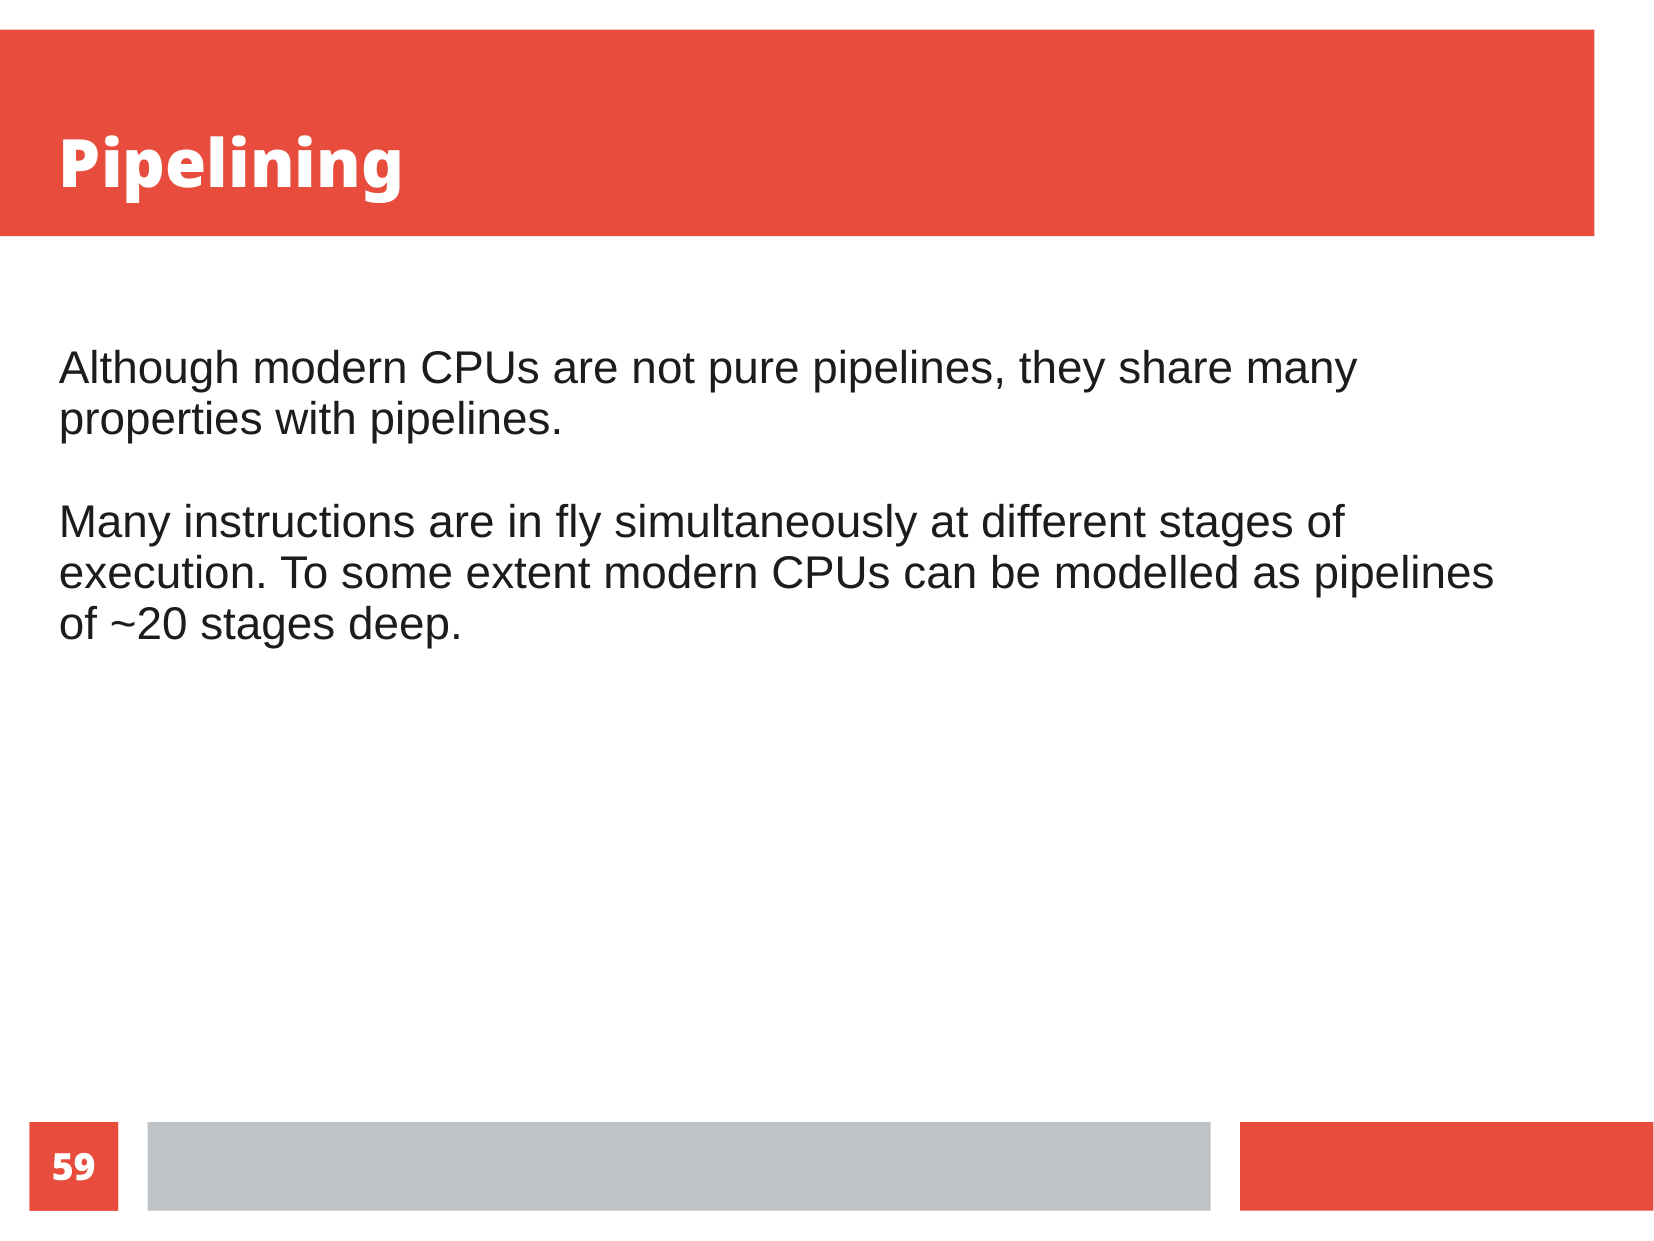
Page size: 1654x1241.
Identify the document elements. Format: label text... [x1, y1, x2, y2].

text_box Although modern CPUs are not pure pipelines, they share many properties with pipelines. Many instructions are in fly simultaneously at different stages of execution. To some extent modern CPUs can be modelled as pipelines of ~20 stages deep. [59, 342, 1524, 1040]
title Pipelining [59, 59, 1595, 207]
